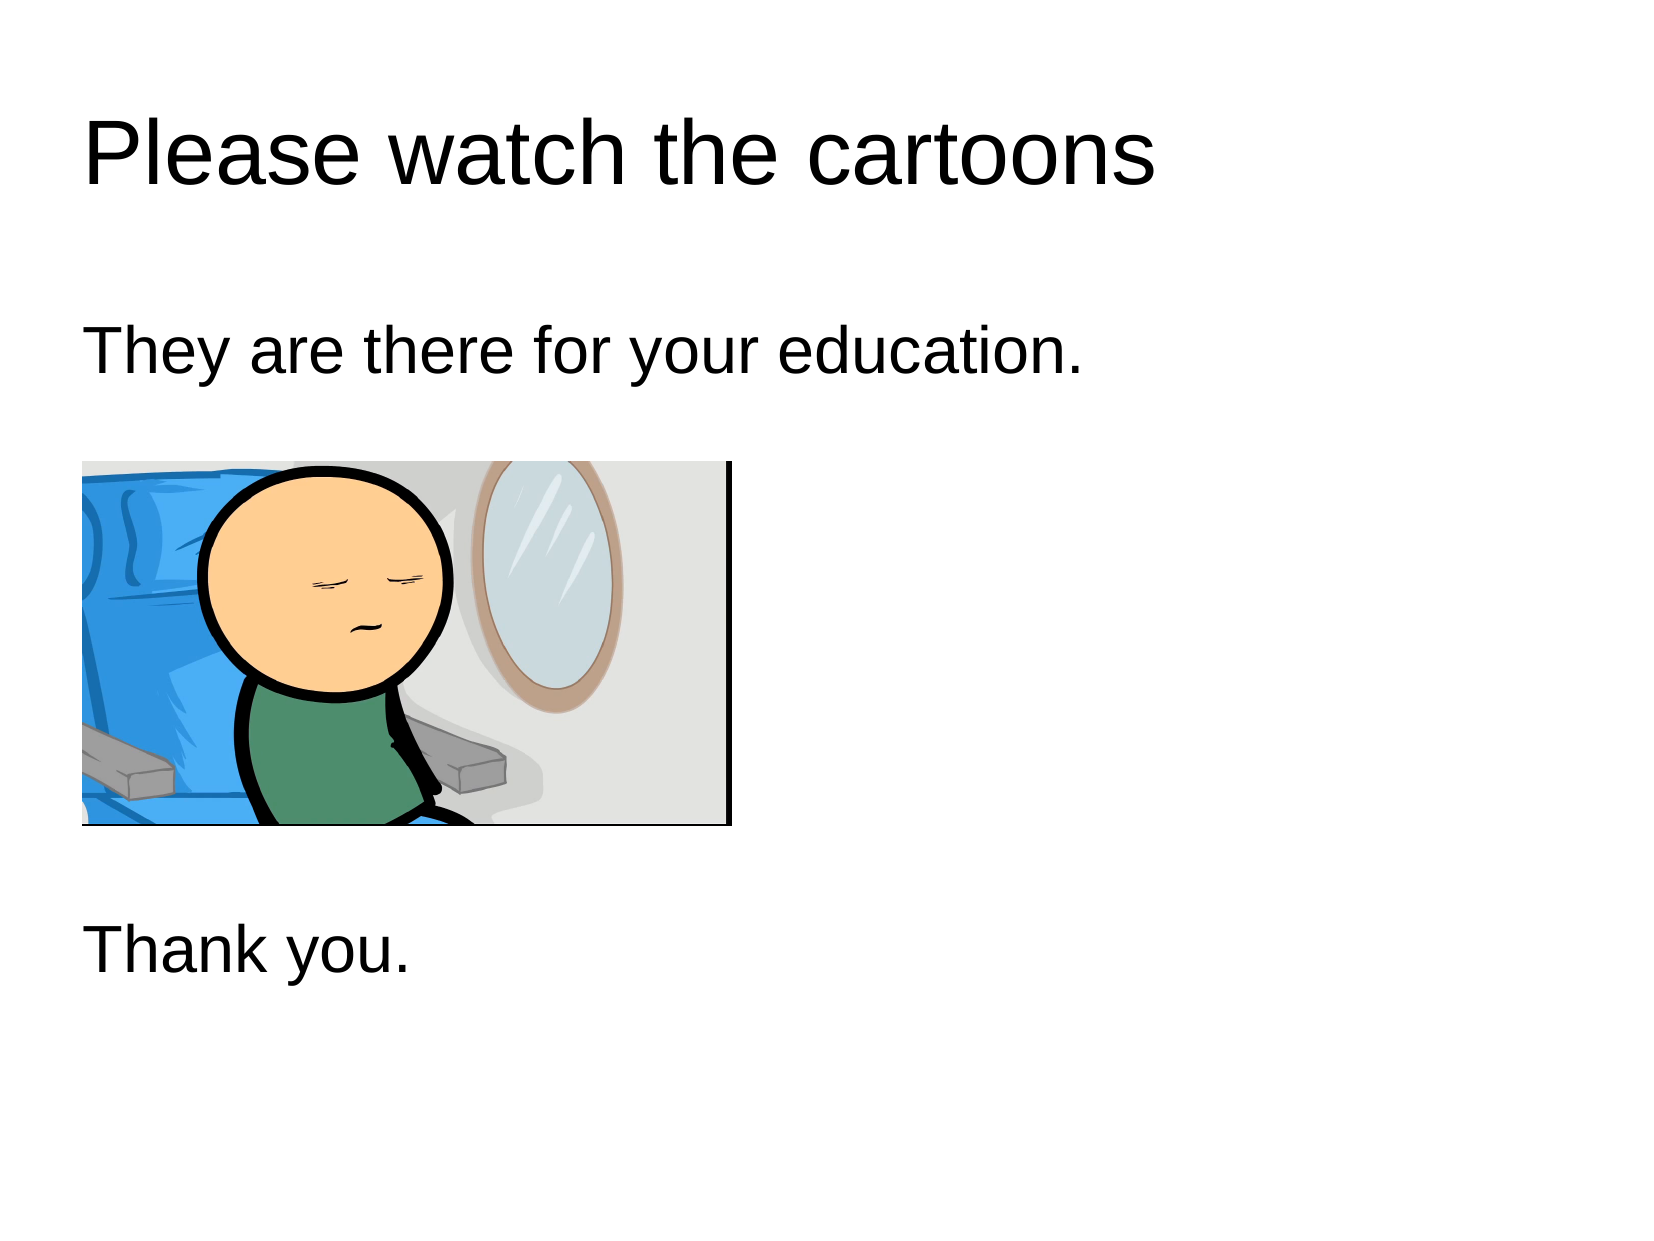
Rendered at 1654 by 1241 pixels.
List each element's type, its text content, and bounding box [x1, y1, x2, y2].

text_box [81, 460, 733, 827]
title Please watch the cartoons [82, 49, 1571, 257]
subtitle They are there for your education. Thank you. [82, 290, 1571, 1010]
